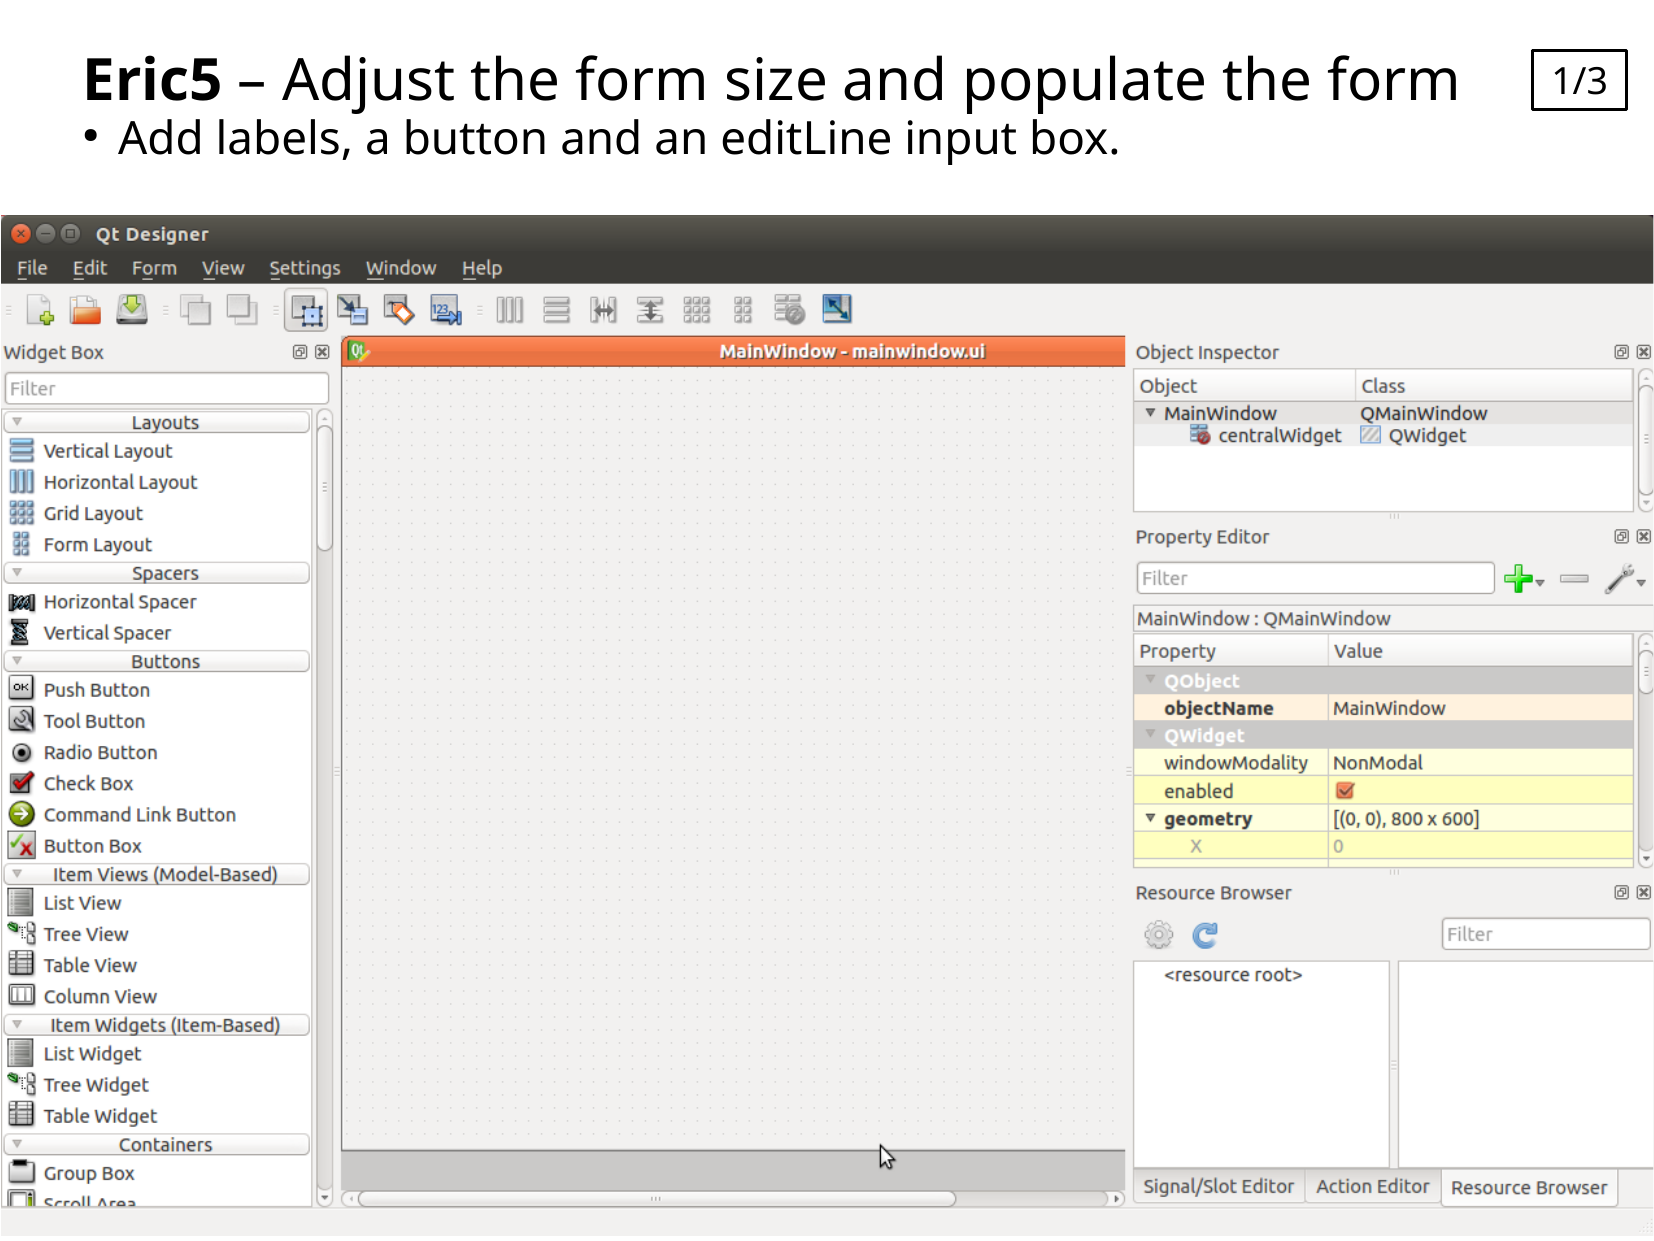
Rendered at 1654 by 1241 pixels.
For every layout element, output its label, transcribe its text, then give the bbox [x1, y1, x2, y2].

picture [1, 215, 1654, 1236]
text_box 1/3 [1532, 50, 1627, 110]
title Eric5 – Adjust the form size and populate the form [82, 39, 1571, 94]
text_box Add labels, a button and an editLine input box. [82, 94, 1571, 180]
